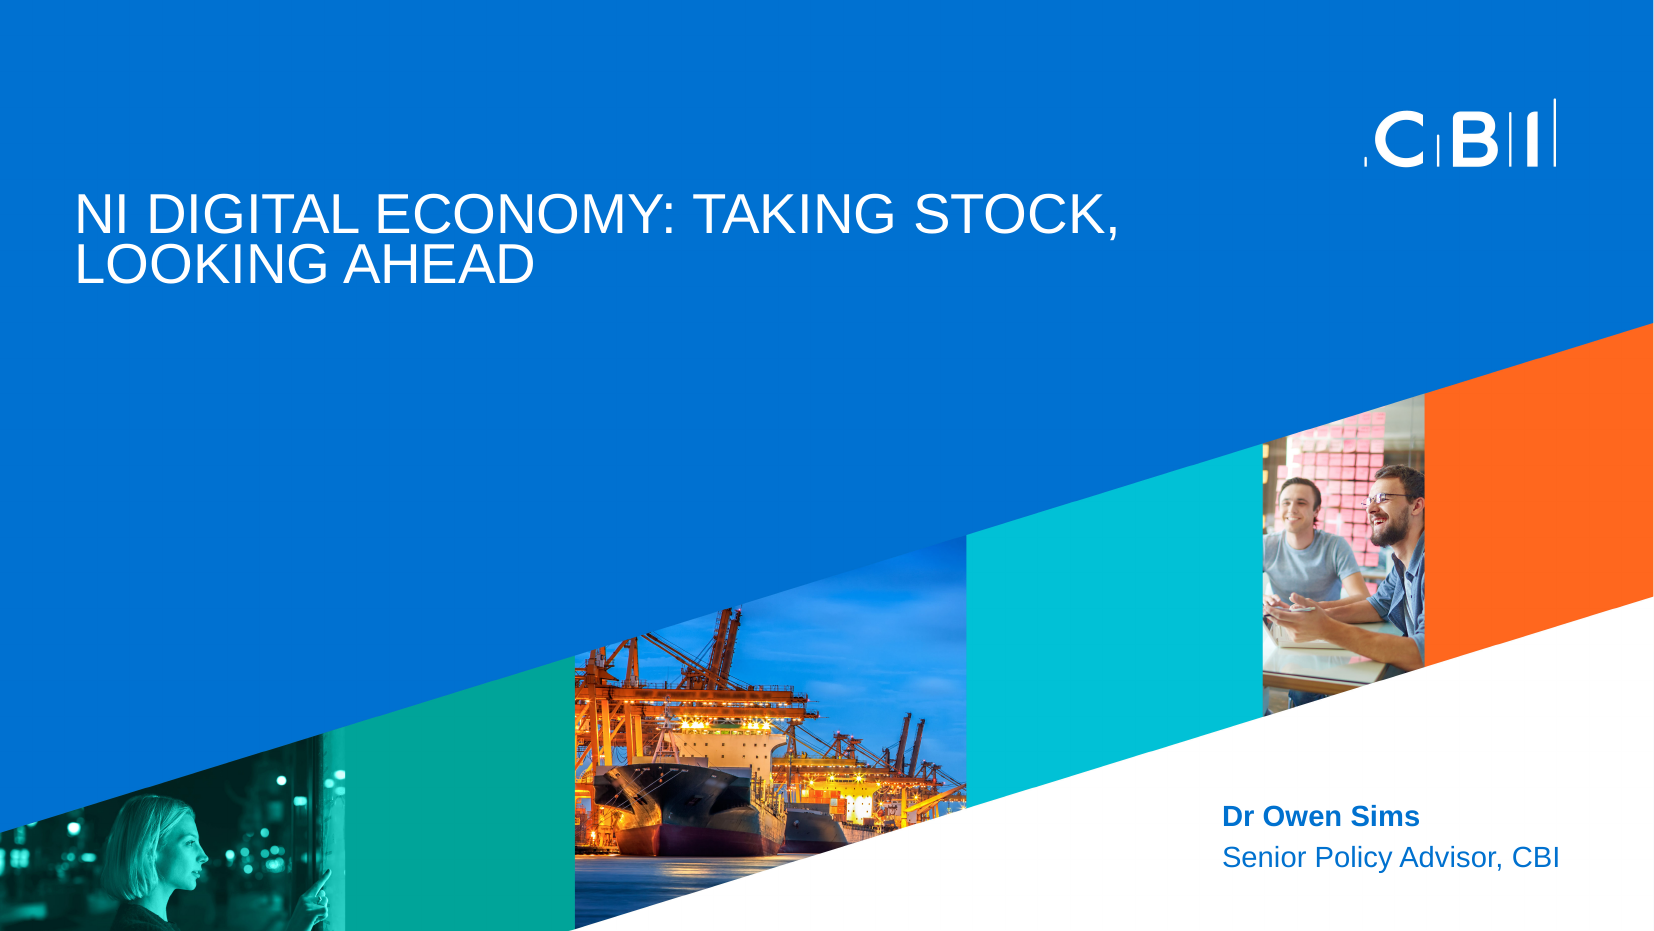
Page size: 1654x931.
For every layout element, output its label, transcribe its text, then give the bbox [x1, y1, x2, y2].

text_box Dr Owen Sims Senior Policy Advisor, CBI [1222, 797, 1639, 883]
list NI Digital Economy: Taking Stock, Looking Ahead [74, 194, 1191, 466]
picture [0, 0, 1654, 931]
